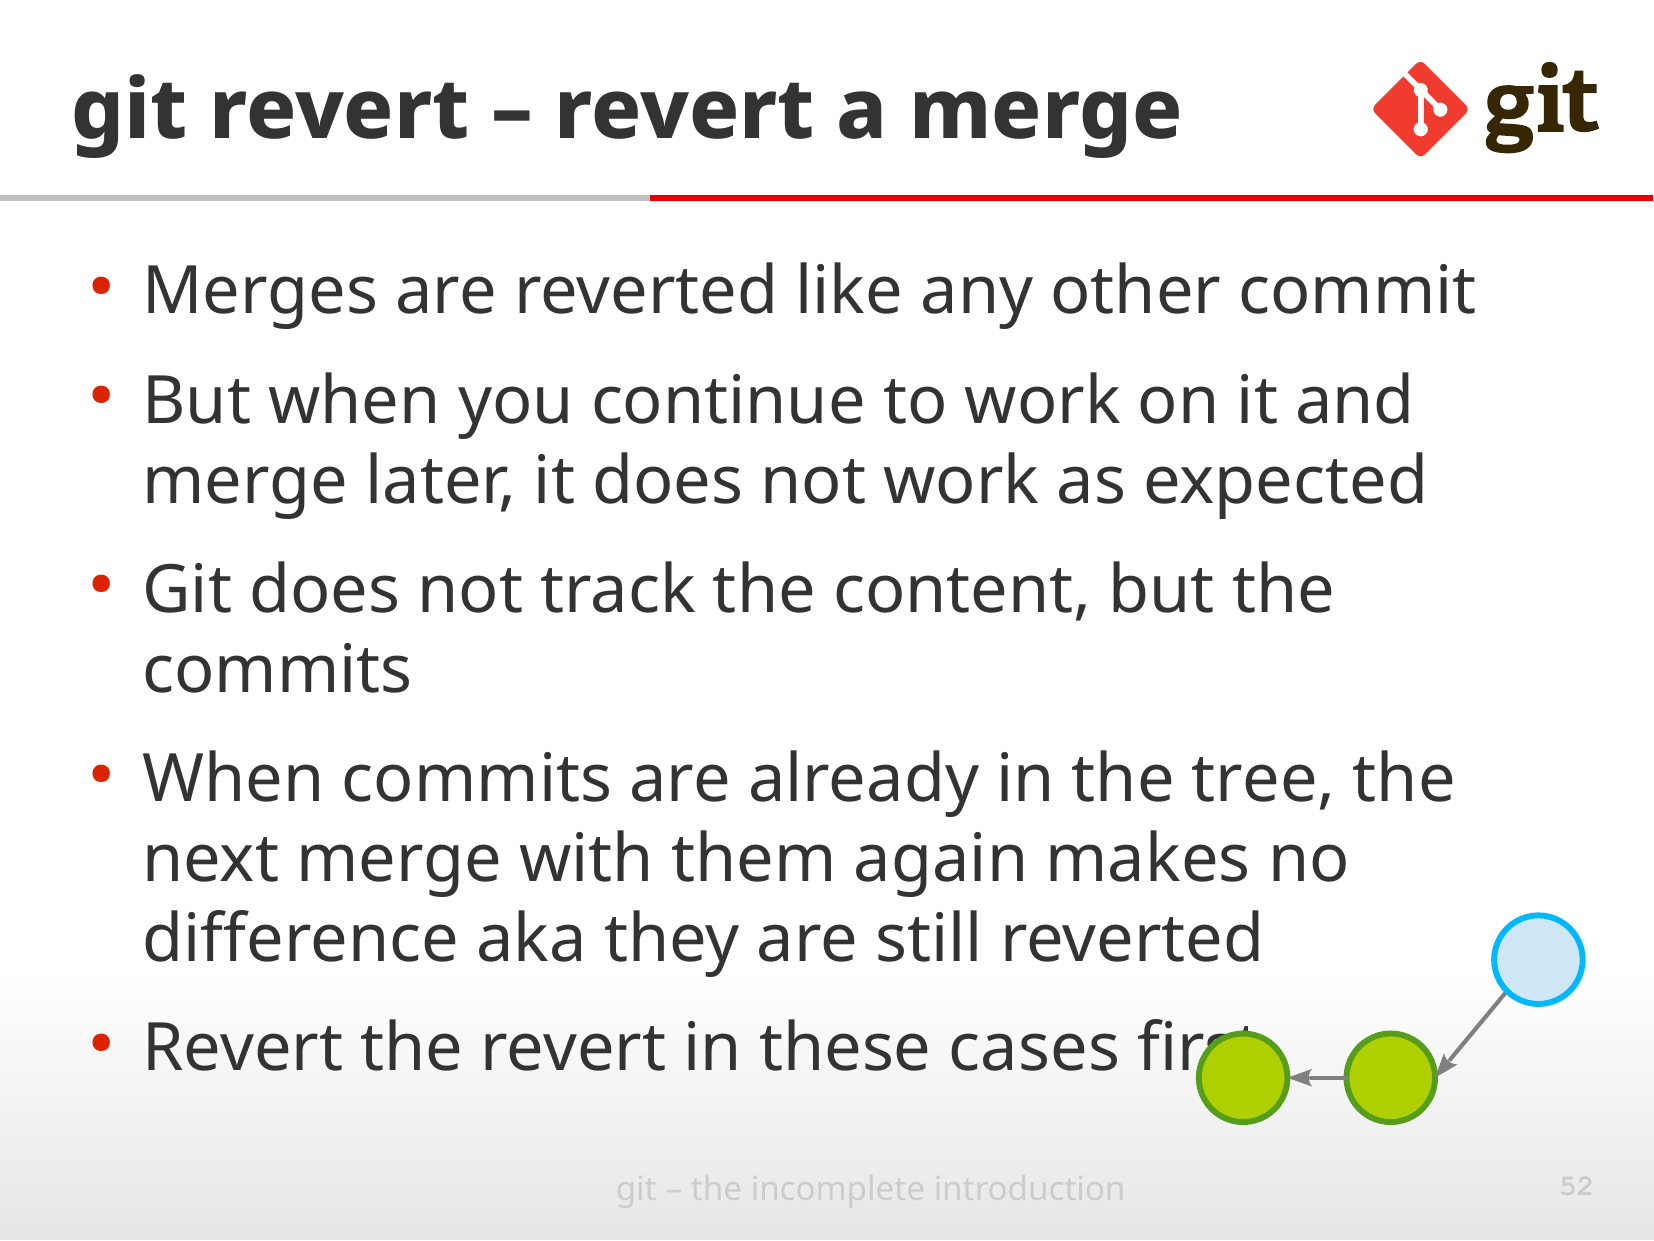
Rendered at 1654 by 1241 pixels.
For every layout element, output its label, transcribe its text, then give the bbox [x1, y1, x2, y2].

text_box [1346, 1033, 1436, 1123]
text_box [1198, 1033, 1288, 1123]
title git revert – revert a merge [56, 36, 1546, 175]
text_box [1494, 915, 1583, 1004]
list Merges are reverted like any other commit But when you continue to work on it and merge later, it does not work as expected Git does not track the content, but the commits When commits are already in the tree, the next merge with them again makes no difference aka they are still reverted Revert the revert in these cases first [56, 239, 1595, 1012]
